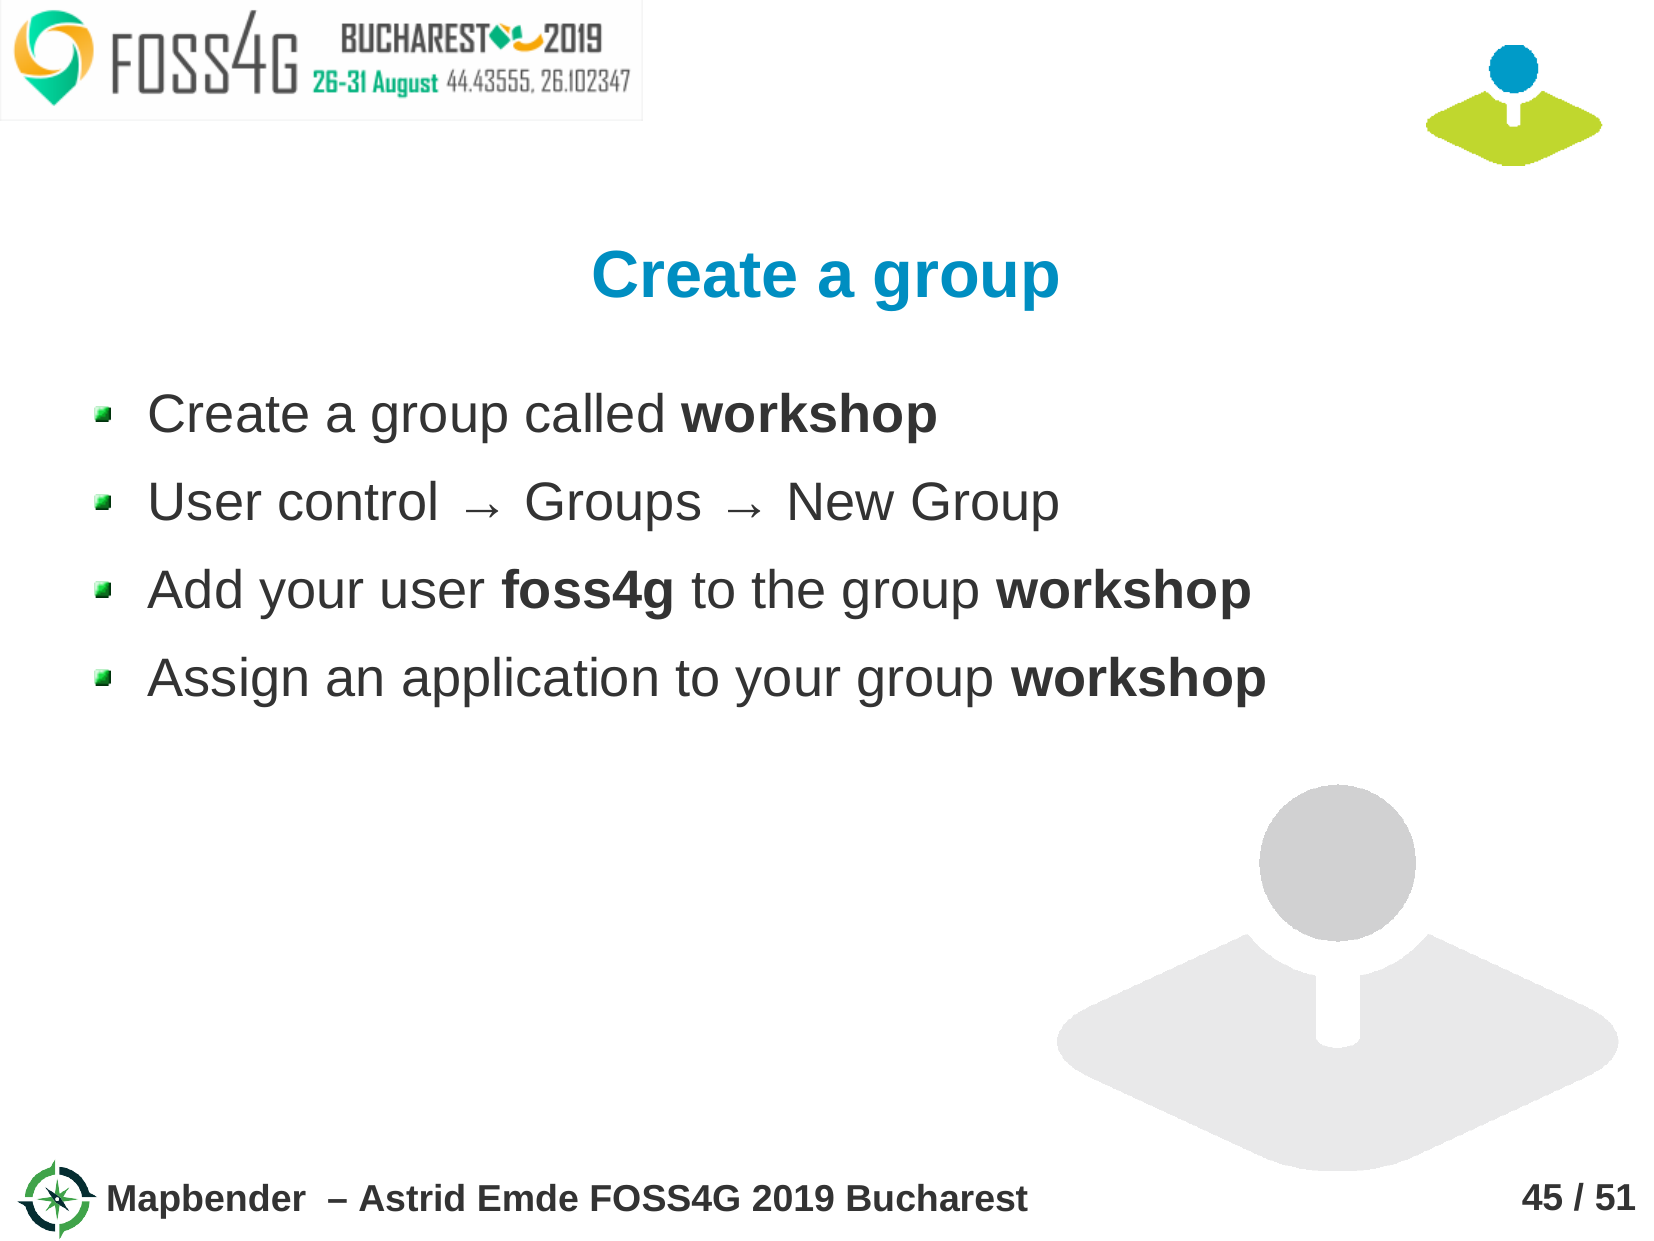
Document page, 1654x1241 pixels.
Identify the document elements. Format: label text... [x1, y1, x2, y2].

picture [1426, 45, 1604, 166]
title Create a group [82, 200, 1571, 349]
picture [16, 1158, 98, 1240]
list Create a group called workshop User control → Groups → New Group Add your user foss4g to the group workshop Assign an application to your group workshop [76, 383, 1565, 1203]
picture [0, 0, 643, 121]
